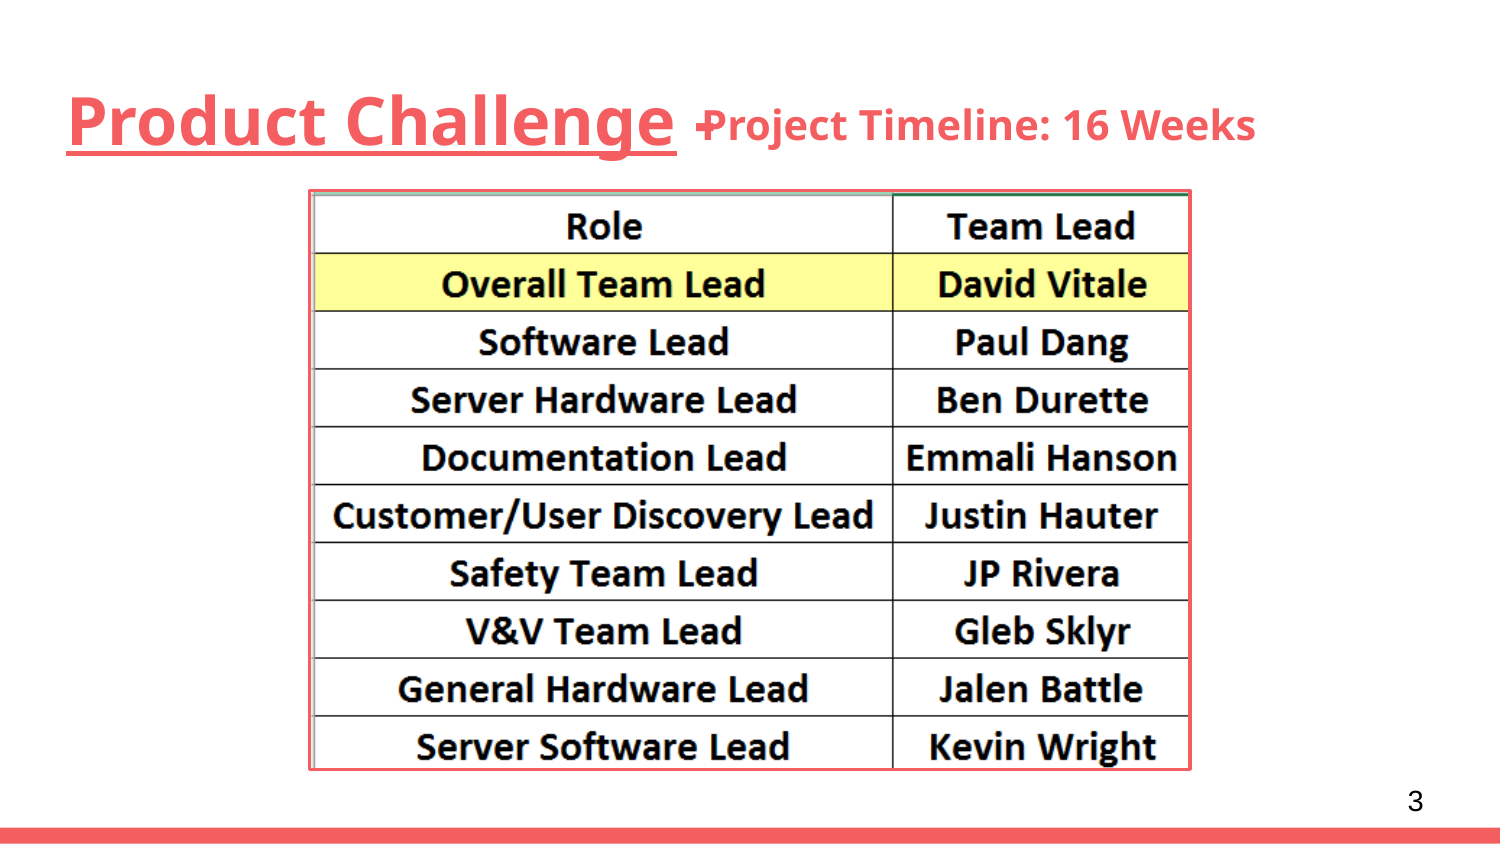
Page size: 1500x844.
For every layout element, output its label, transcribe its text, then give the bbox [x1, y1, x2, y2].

slide_number <number> [1392, 767, 1483, 833]
title Product Challenge - [51, 64, 1449, 167]
list Project Timeline: 16 Weeks [685, 83, 1321, 160]
picture [311, 192, 1189, 768]
